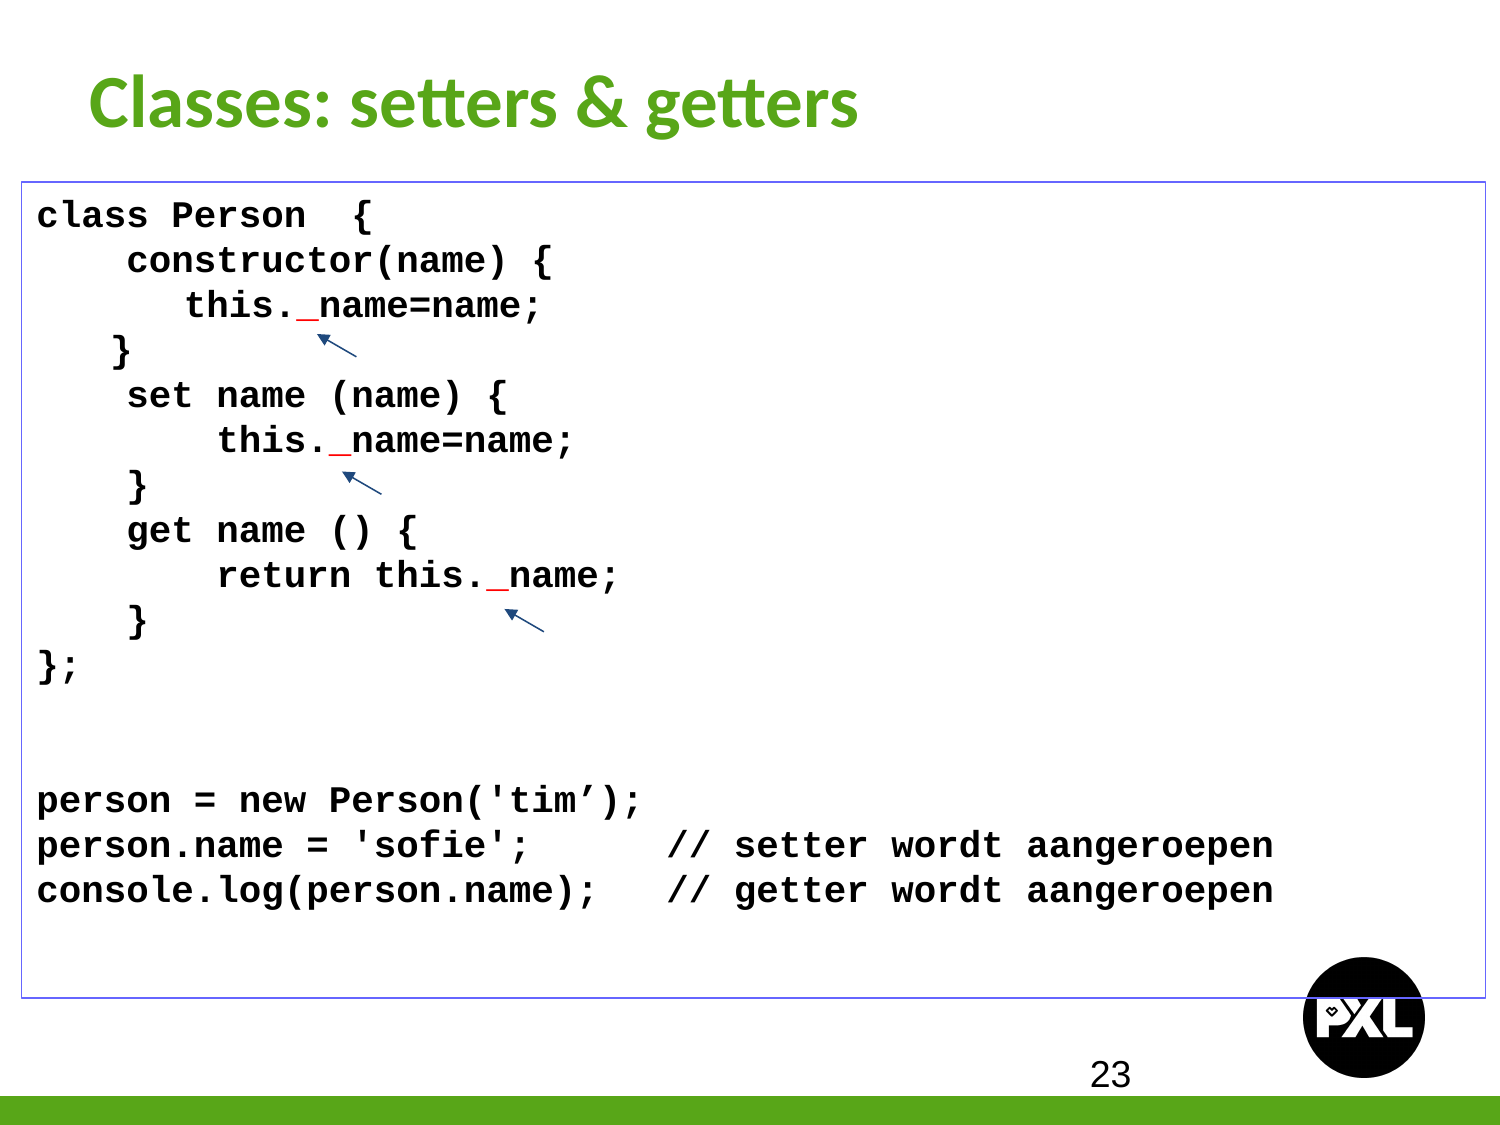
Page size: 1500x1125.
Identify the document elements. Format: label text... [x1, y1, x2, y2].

picture [1303, 998, 1425, 1078]
text_box <number> [1074, 1042, 1304, 1103]
text_box class Person { constructor(name) { this._name=name; } set name (name) { this._name=name; } get name () { return this._name; } }; person = new Person('tim’); person.name = 'sofie'; // setter wordt aangeroepen console.log(person.name); // getter wordt aangeroepen [21, 182, 1486, 998]
text_box Classes: setters & getters [75, 45, 1425, 233]
